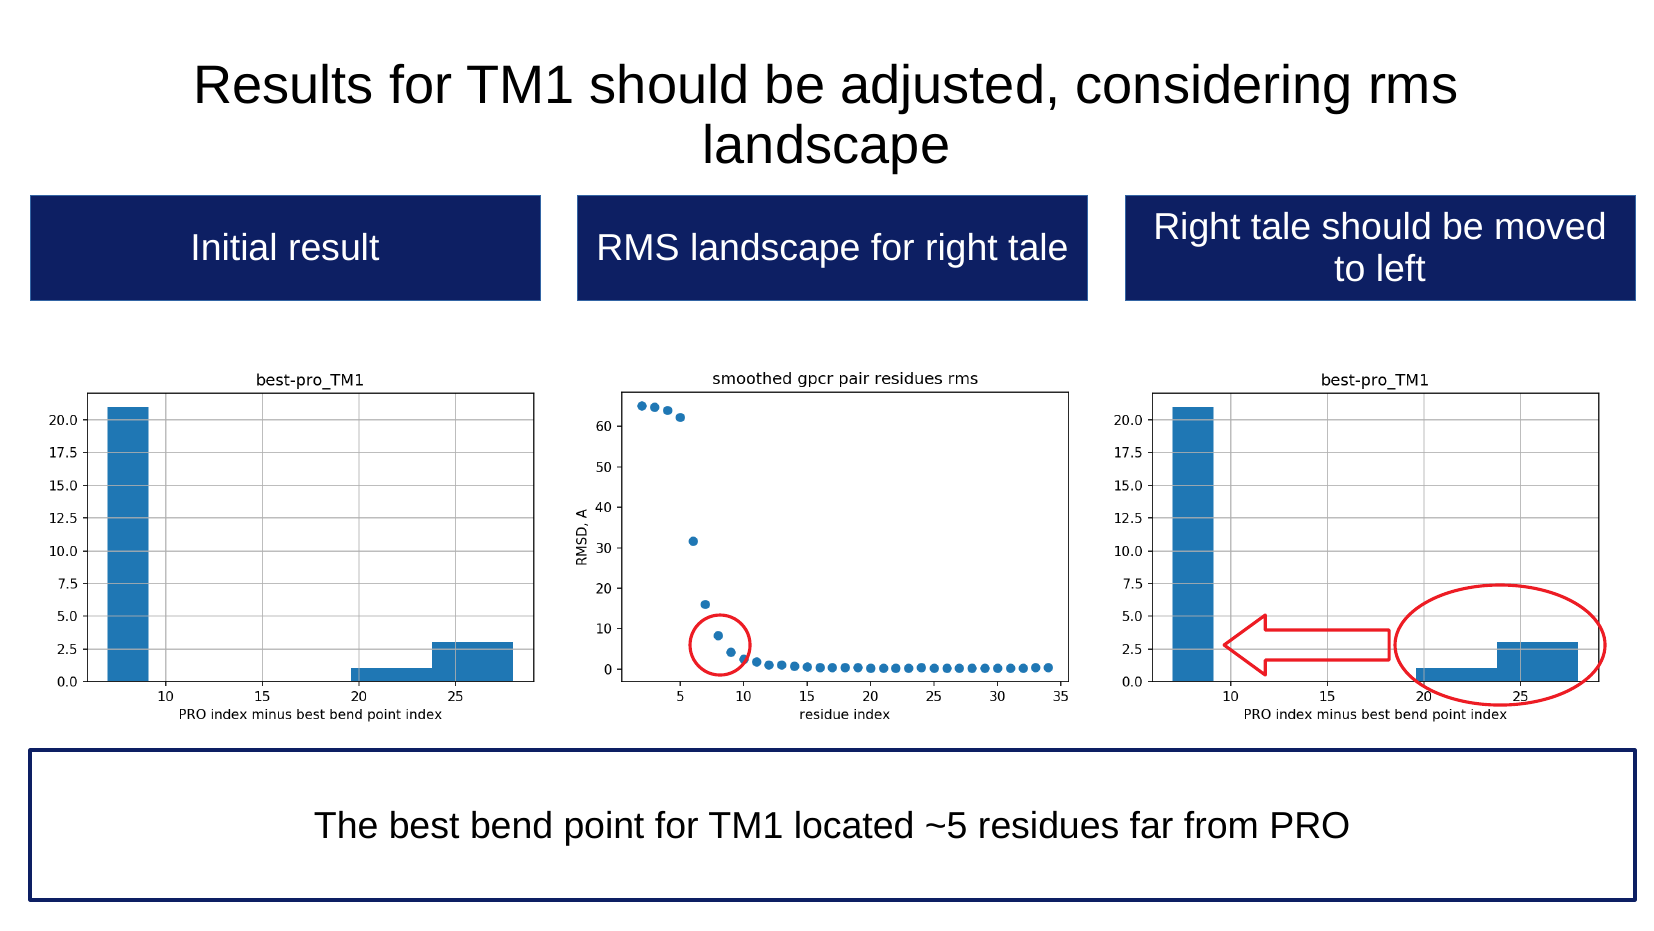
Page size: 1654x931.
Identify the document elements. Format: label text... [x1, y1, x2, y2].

text_box [1395, 585, 1606, 706]
text_box Right tale should be moved to left [1125, 195, 1636, 301]
text_box [1224, 615, 1390, 676]
text_box Initial result [30, 195, 541, 301]
title Results for TM1 should be adjusted, considering rms landscape [82, 37, 1571, 193]
text_box RMS landscape for right tale [577, 195, 1088, 301]
picture [15, 346, 1654, 729]
text_box The best bend point for TM1 located ~5 residues far from PRO [30, 750, 1636, 901]
text_box [690, 615, 751, 676]
